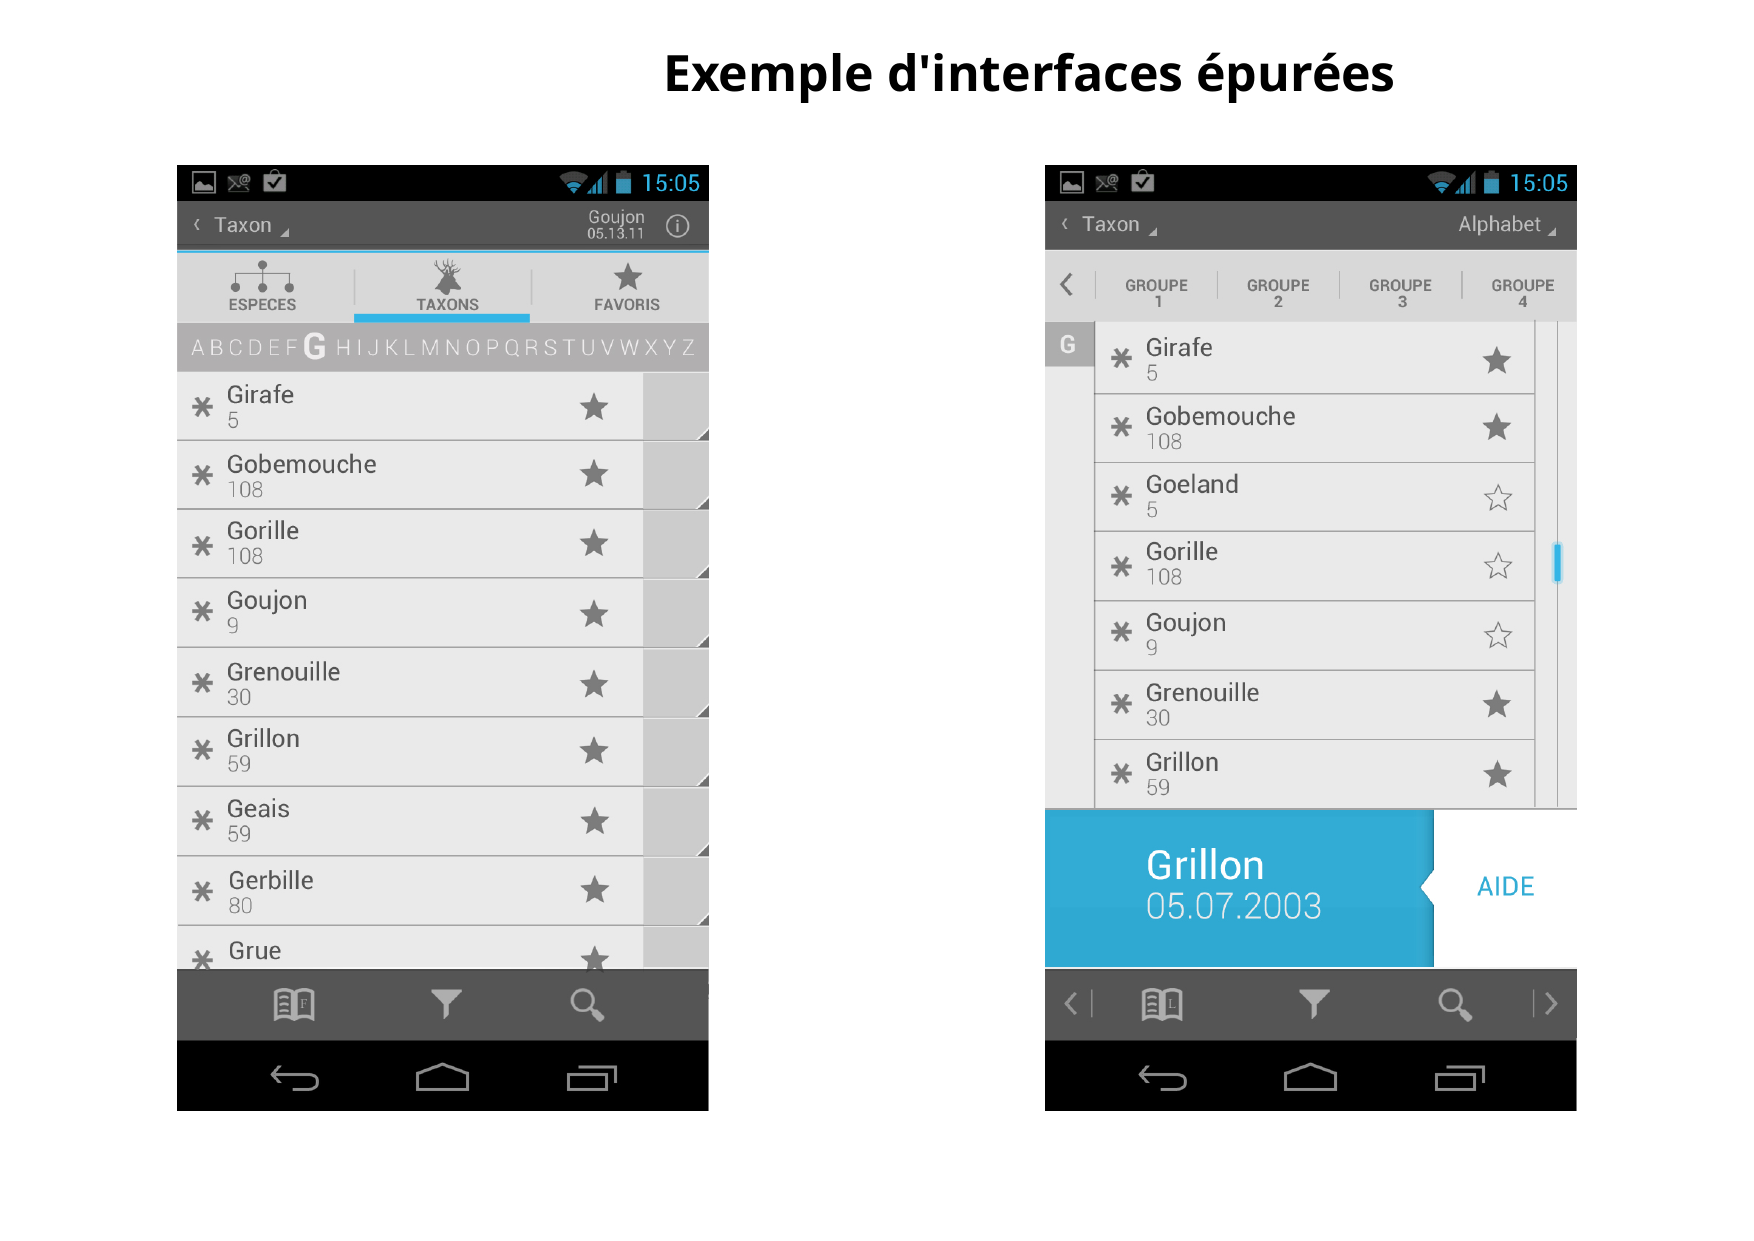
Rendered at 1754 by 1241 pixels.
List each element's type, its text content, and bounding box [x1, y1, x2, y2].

picture [1045, 165, 1577, 1111]
picture [177, 165, 709, 1111]
text_box Exemple d'interfaces épurées [648, 30, 1106, 103]
